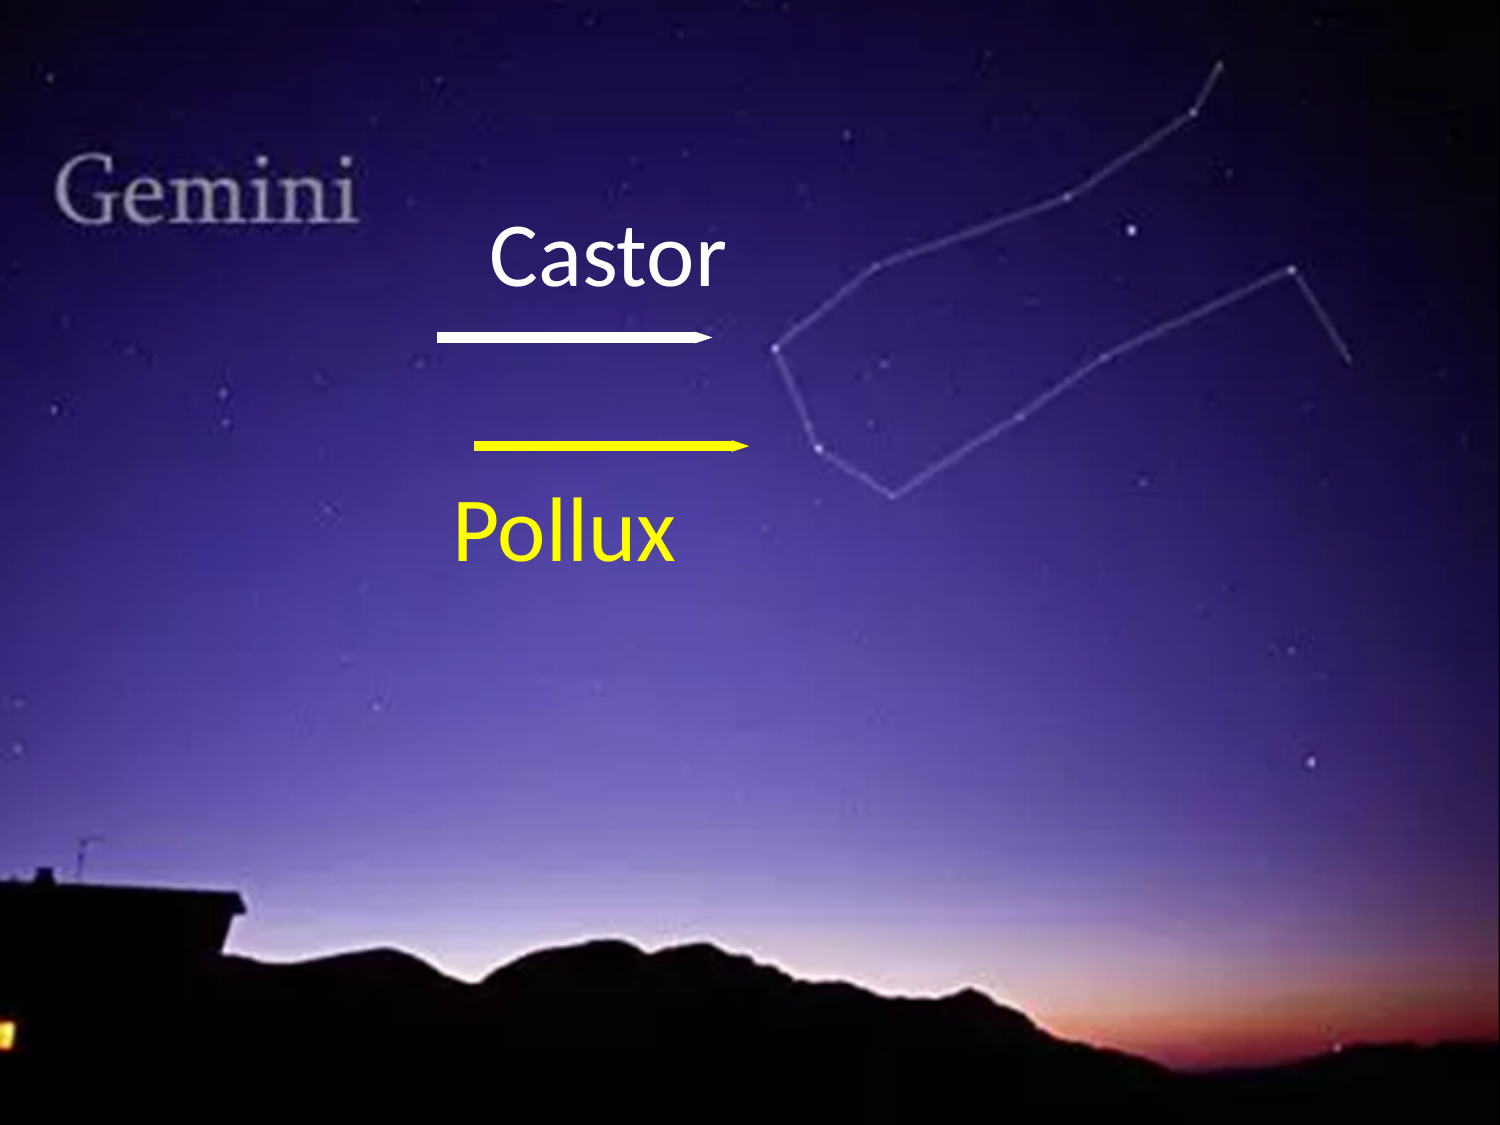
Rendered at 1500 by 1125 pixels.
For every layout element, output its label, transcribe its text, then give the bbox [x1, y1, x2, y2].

text_box Castor [474, 187, 750, 314]
picture [0, 0, 1499, 1125]
text_box Pollux [437, 462, 713, 589]
